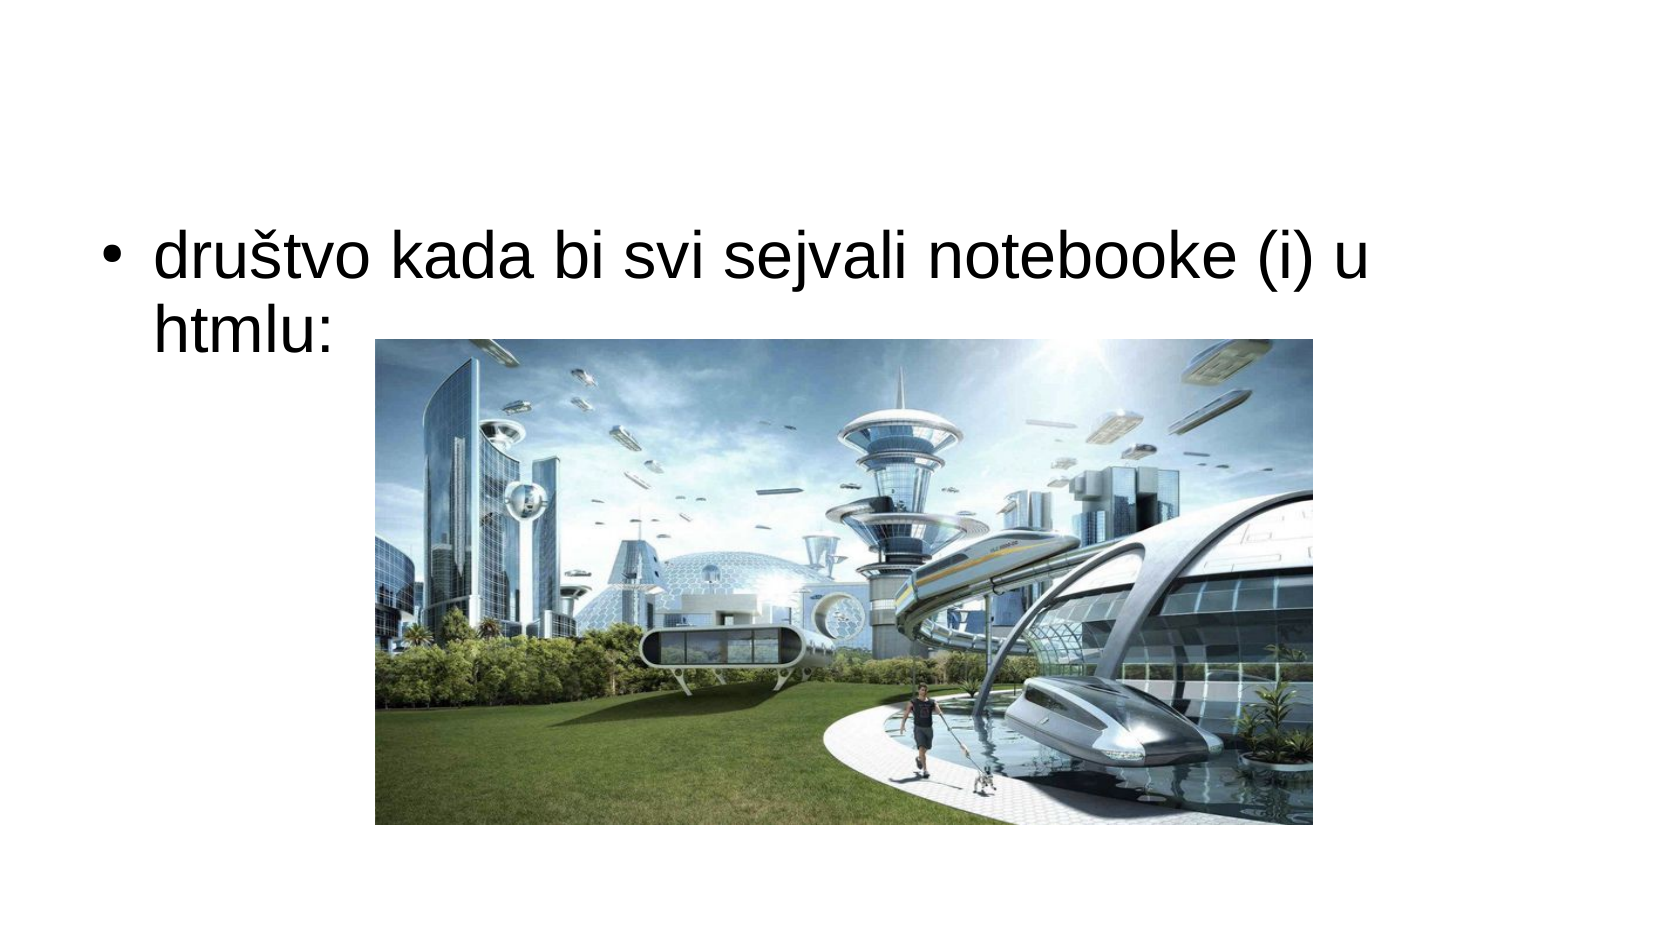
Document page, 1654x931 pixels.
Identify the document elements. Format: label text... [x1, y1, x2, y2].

picture [375, 339, 1313, 826]
list društvo kada bi svi sejvali notebooke (i) u htmlu: [82, 217, 1571, 758]
